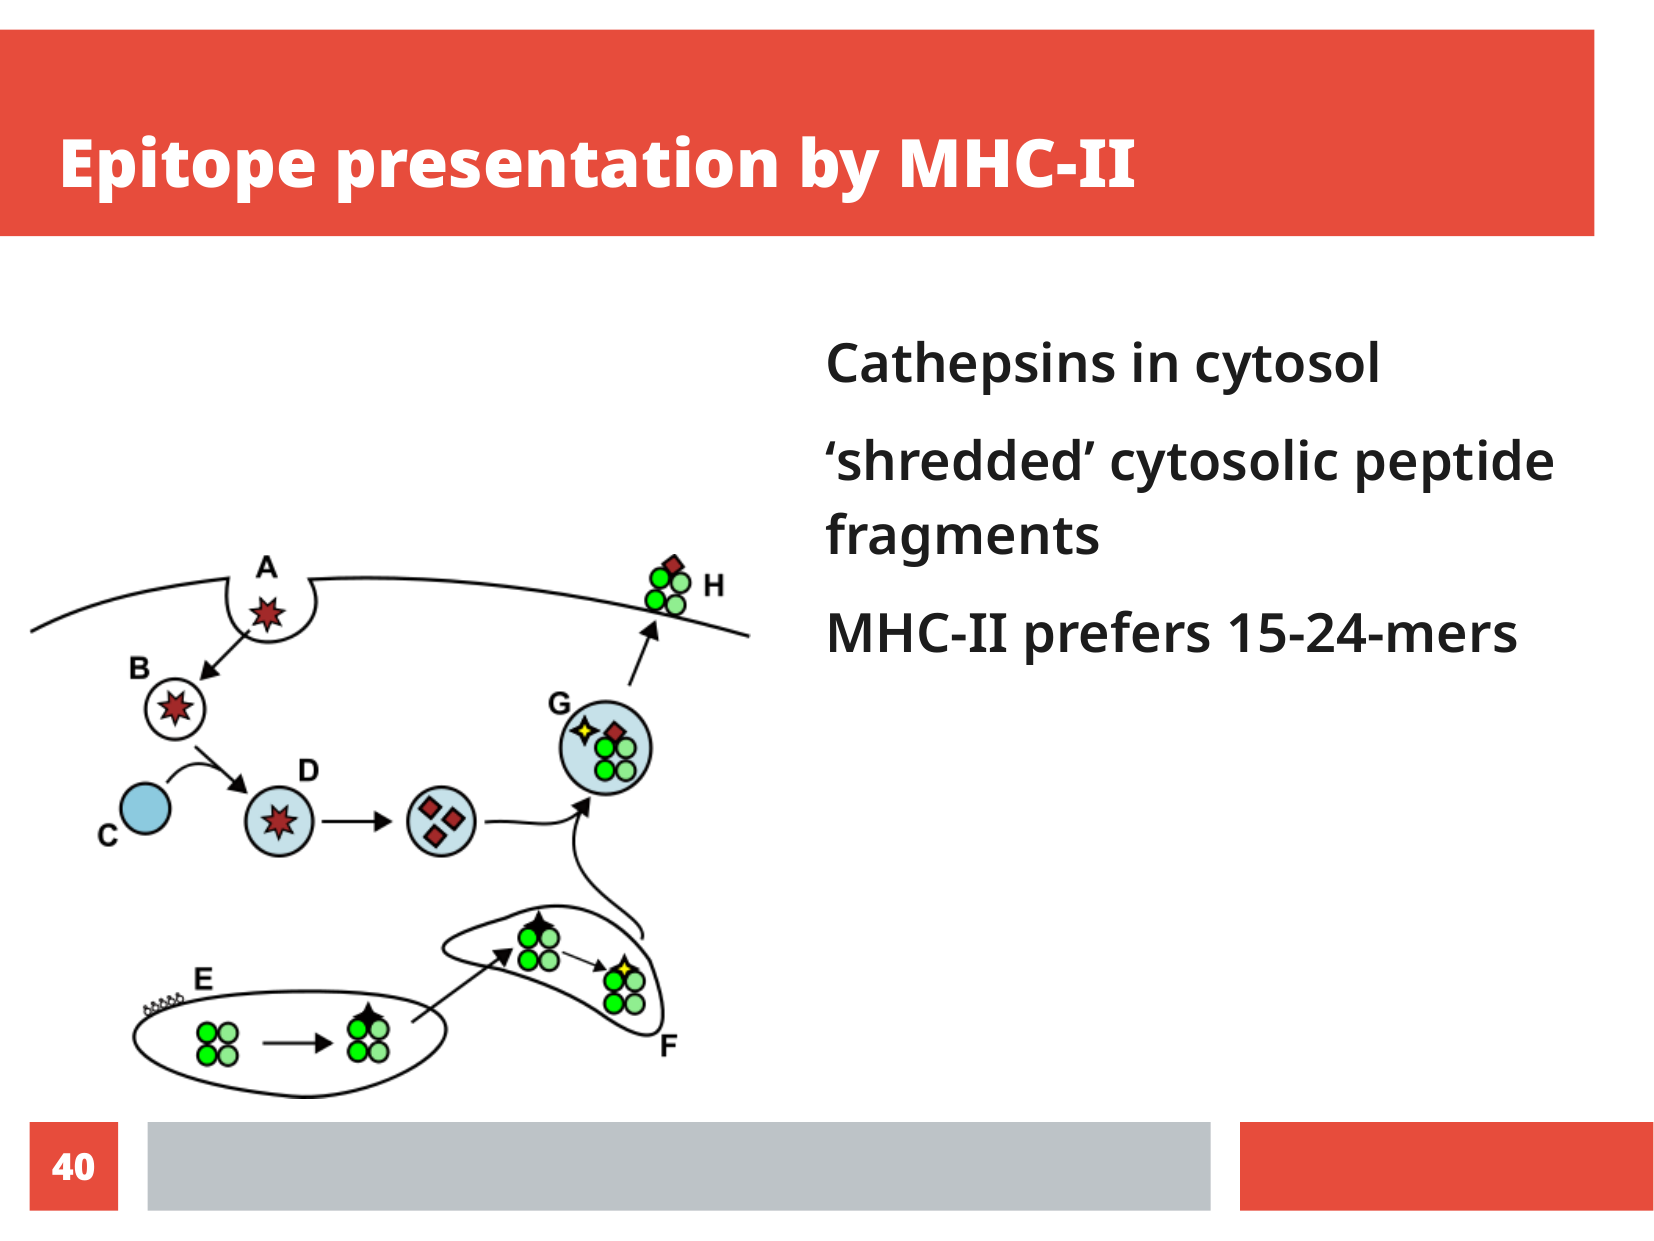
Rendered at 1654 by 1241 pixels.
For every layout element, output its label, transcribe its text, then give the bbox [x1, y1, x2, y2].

picture [29, 554, 751, 1099]
list Cathepsins in cytosol ‘shredded’ cytosolic peptide fragments MHC-II prefers 15-24-mers [825, 324, 1565, 1093]
title Epitope presentation by MHC-II [59, 59, 1595, 207]
